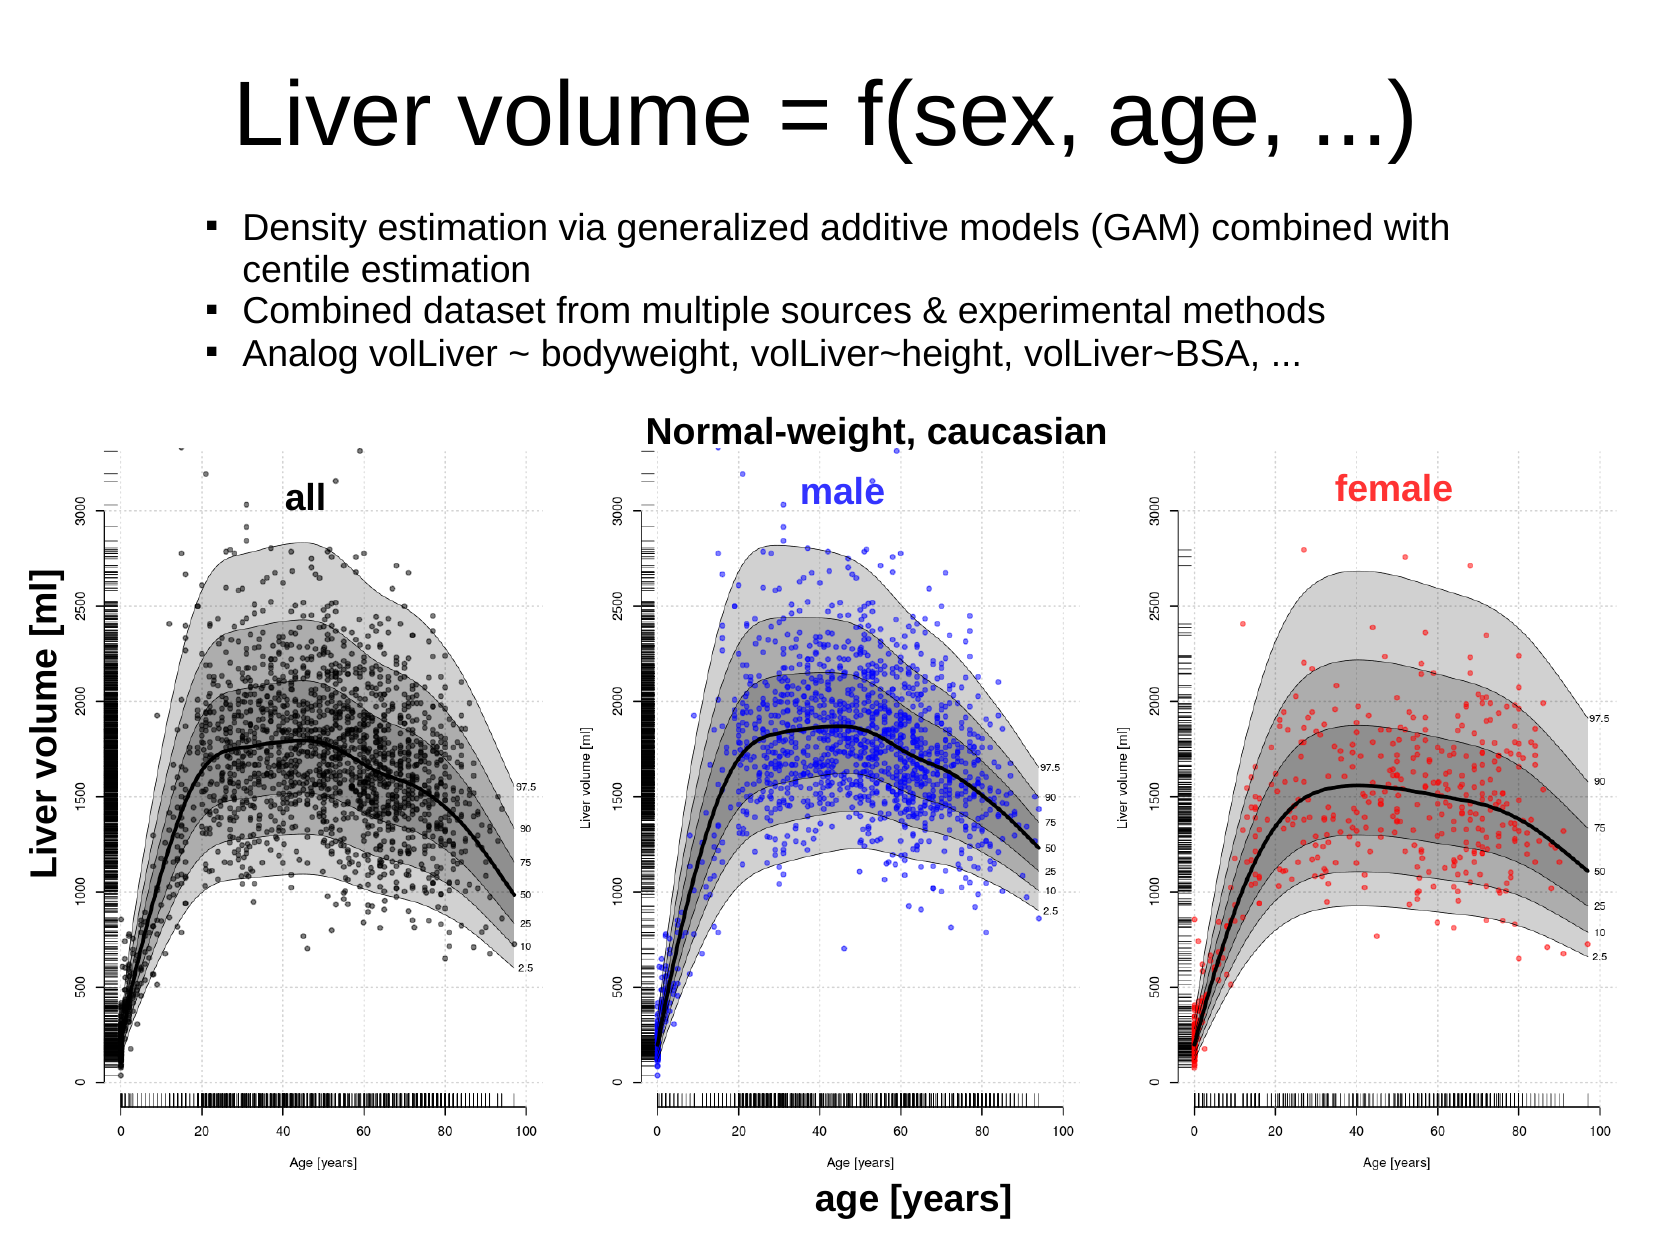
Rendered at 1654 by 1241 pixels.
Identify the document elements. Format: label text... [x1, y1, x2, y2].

text_box Normal-weight, caucasian [630, 403, 1124, 460]
text_box female [1320, 460, 1469, 518]
text_box Density estimation via generalized additive models (GAM) combined with centile estimation Combined dataset from multiple sources & experimental methods Analog volLiver ~ bodyweight, volLiver~height, volLiver~BSA, ... [192, 198, 1513, 424]
picture [75, 448, 1617, 1171]
text_box Liver volume [ml] [15, 554, 72, 895]
text_box all [270, 469, 342, 527]
text_box age [years] [800, 1170, 1028, 1227]
text_box male [785, 463, 901, 521]
title Liver volume = f(sex, age, ...) [82, 61, 1571, 269]
